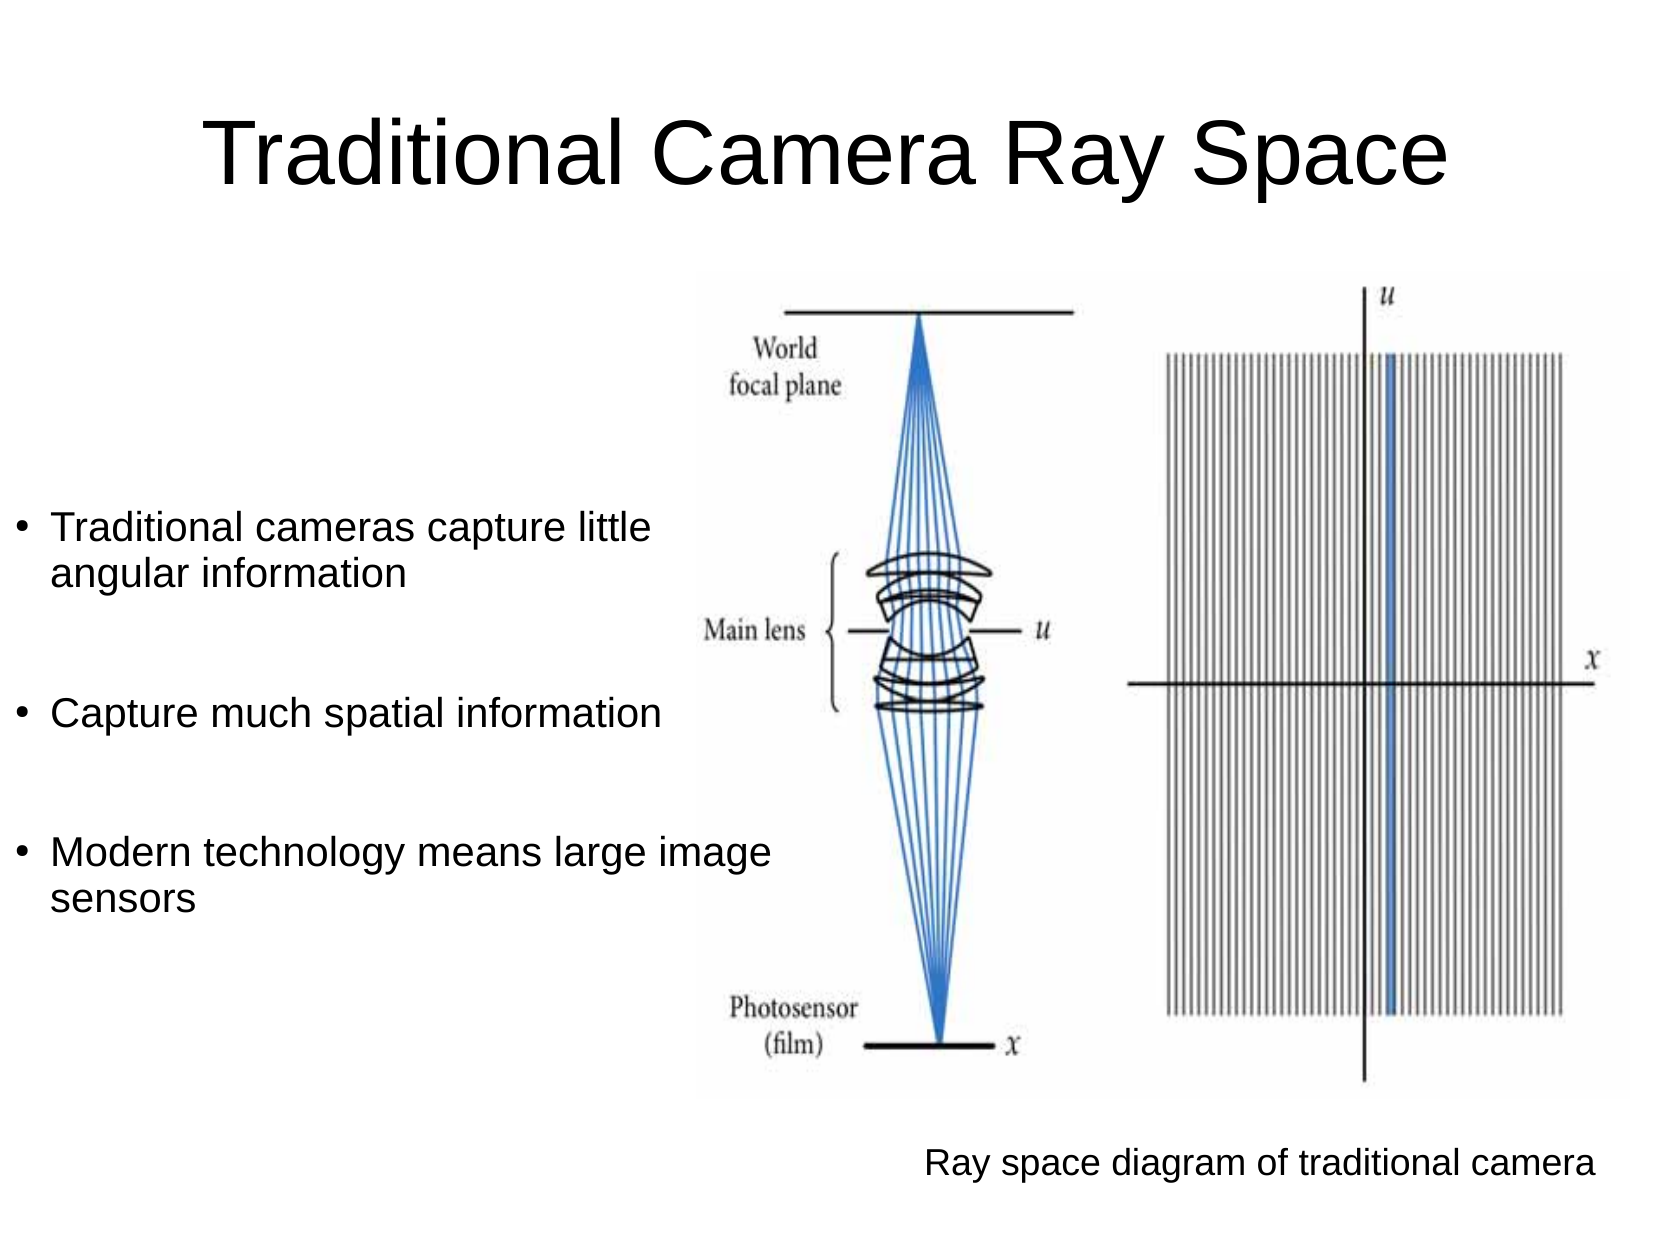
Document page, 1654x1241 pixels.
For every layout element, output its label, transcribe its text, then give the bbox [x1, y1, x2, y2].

text_box Traditional cameras capture little angular information Capture much spatial information Modern technology means large image sensors [0, 496, 788, 934]
picture [696, 271, 1630, 1099]
text_box Ray space diagram of traditional camera [909, 1133, 1611, 1191]
title Traditional Camera Ray Space [82, 49, 1571, 257]
